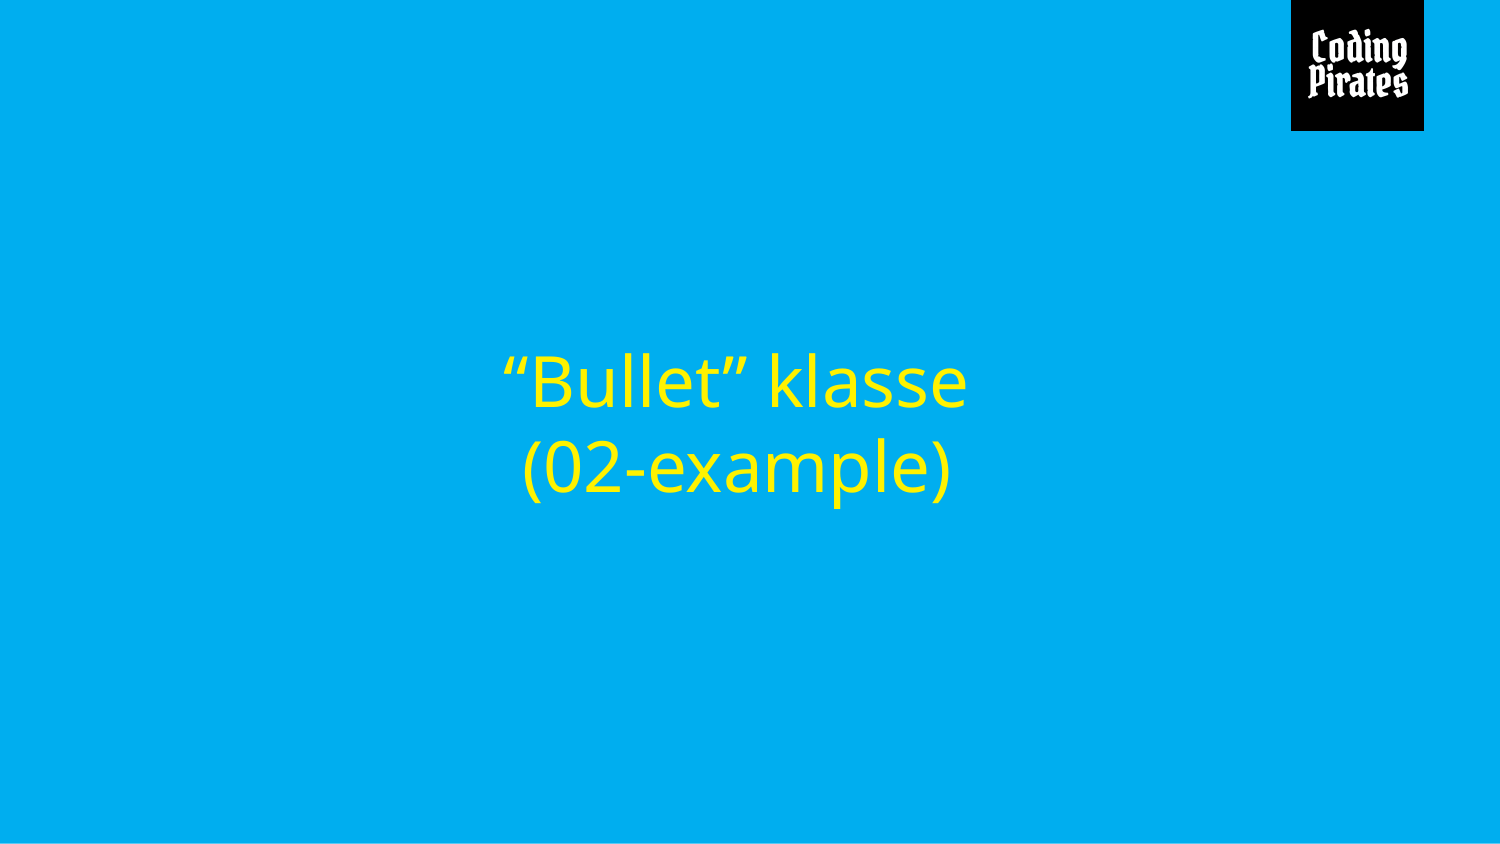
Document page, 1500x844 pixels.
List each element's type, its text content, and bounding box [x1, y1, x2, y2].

picture [1292, 0, 1423, 130]
title “Bullet” klasse (02-example) [7, 275, 1467, 568]
